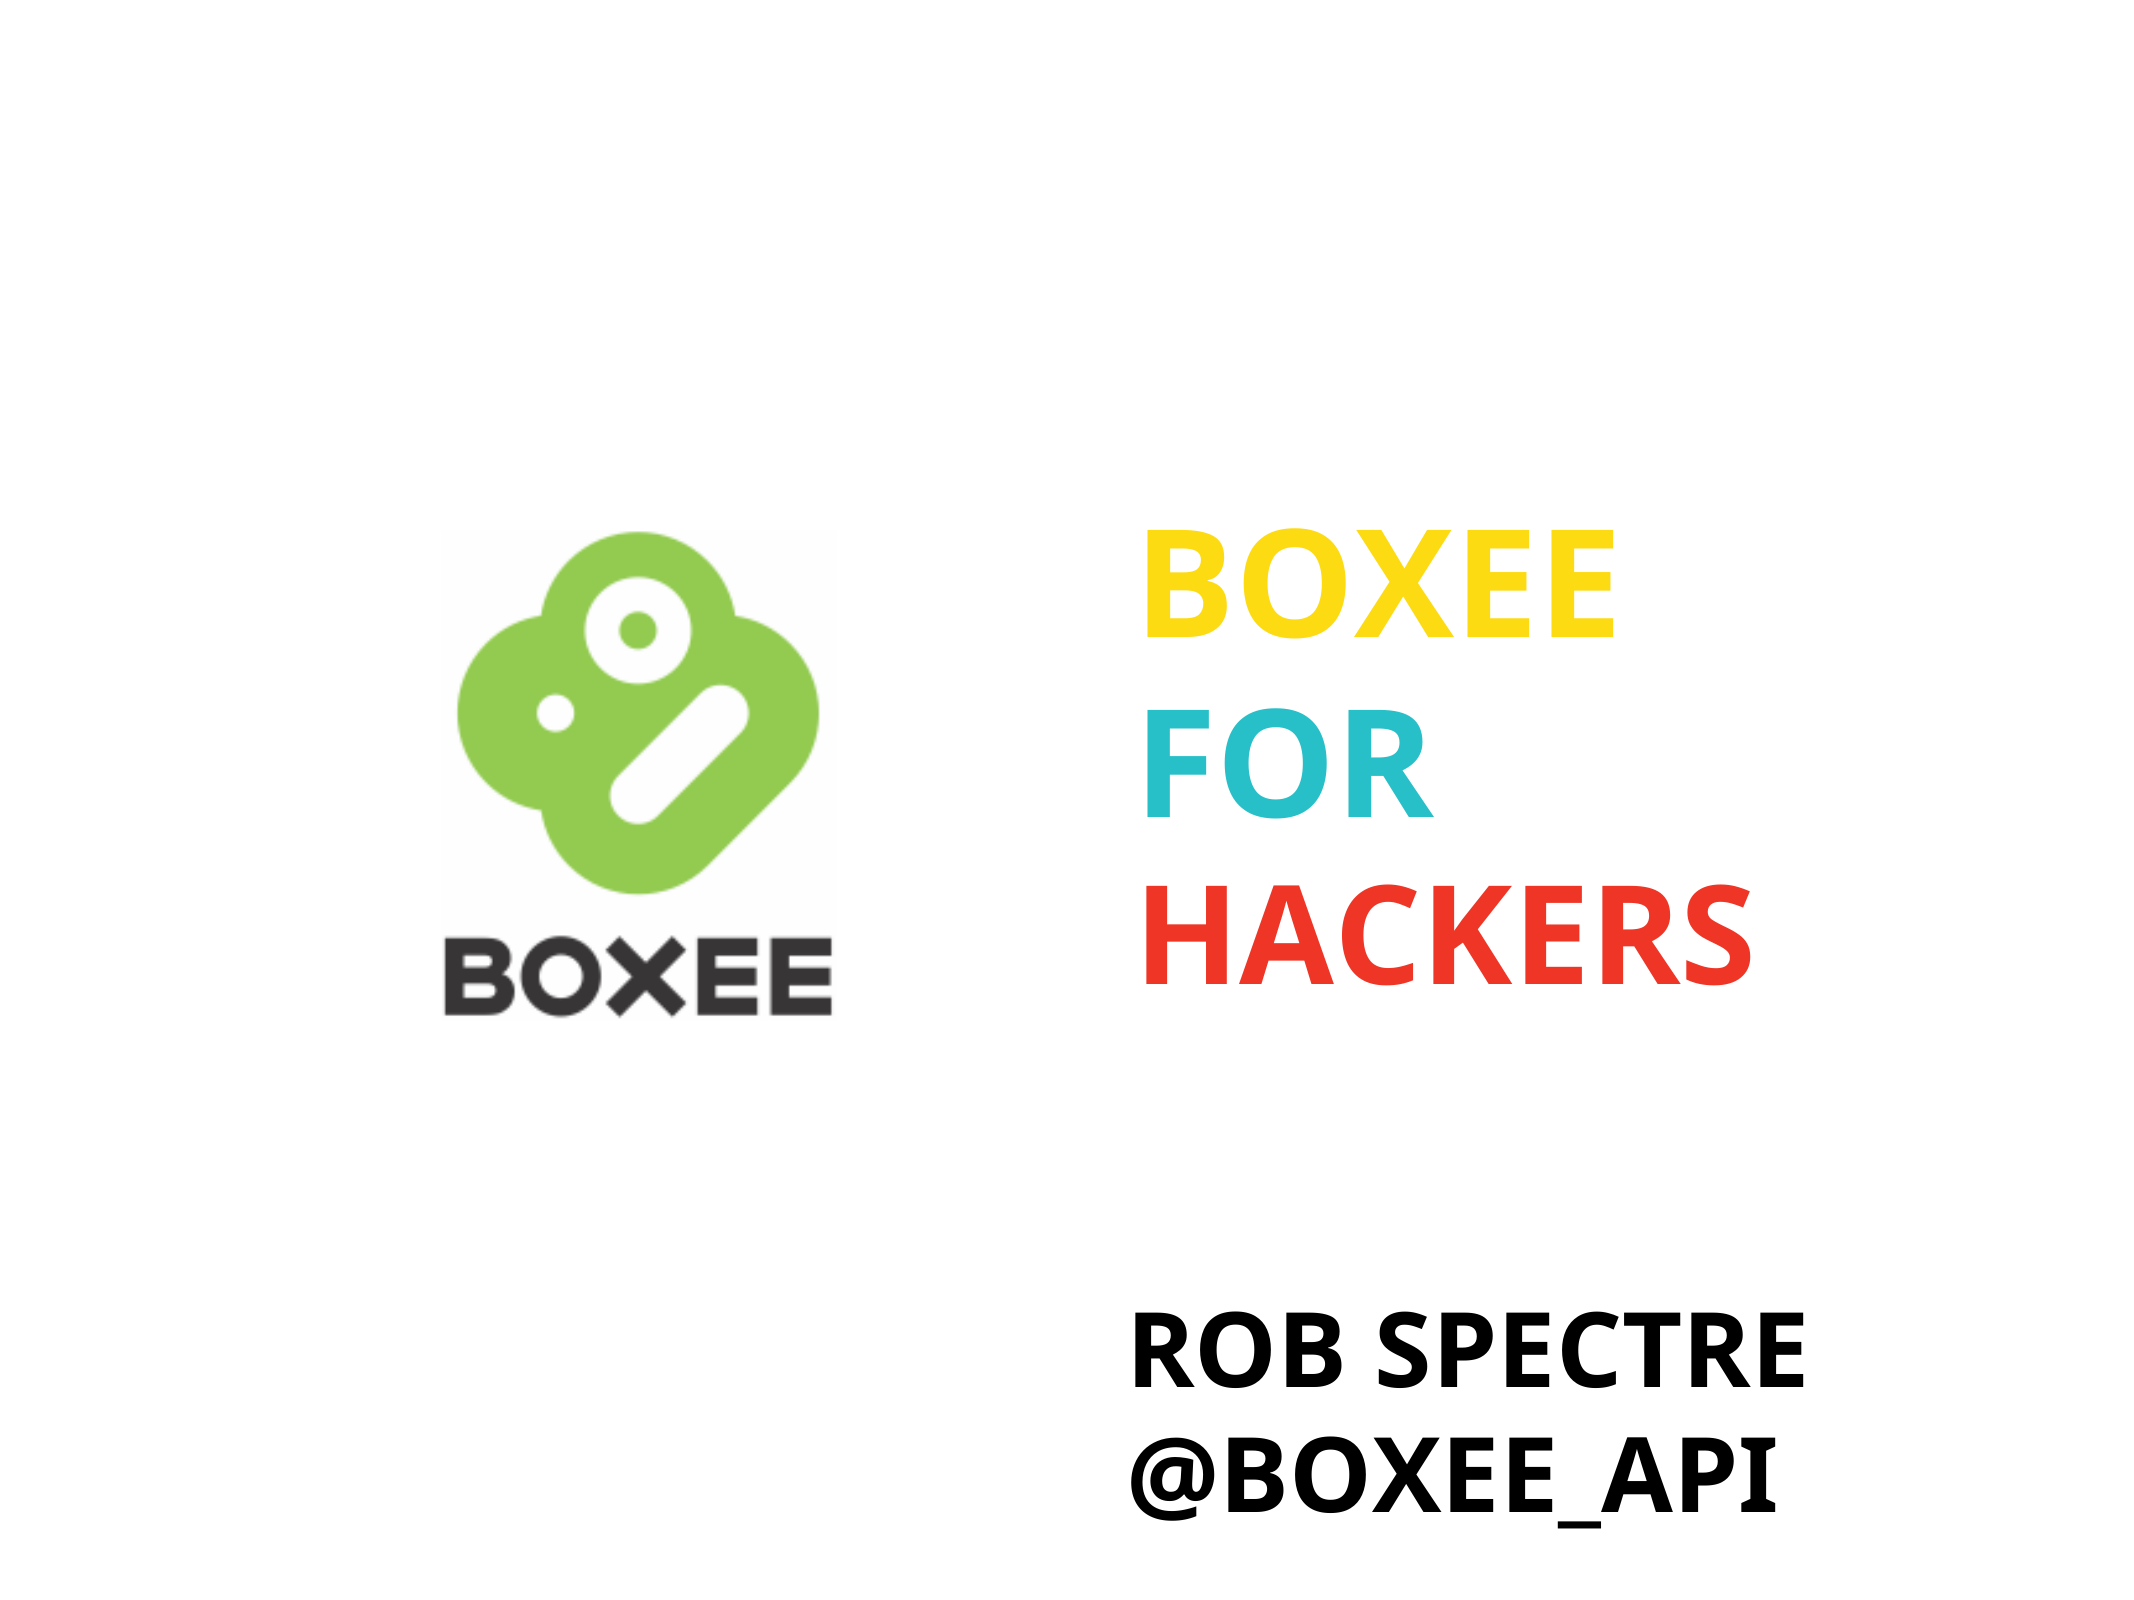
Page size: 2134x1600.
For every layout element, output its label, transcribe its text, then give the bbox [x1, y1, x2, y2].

picture [441, 530, 837, 1021]
text_box BOXEE FOR HACKERS [1125, 487, 2101, 1090]
text_box ROB SPECTRE @BOXEE_API [1116, 1283, 2069, 1600]
